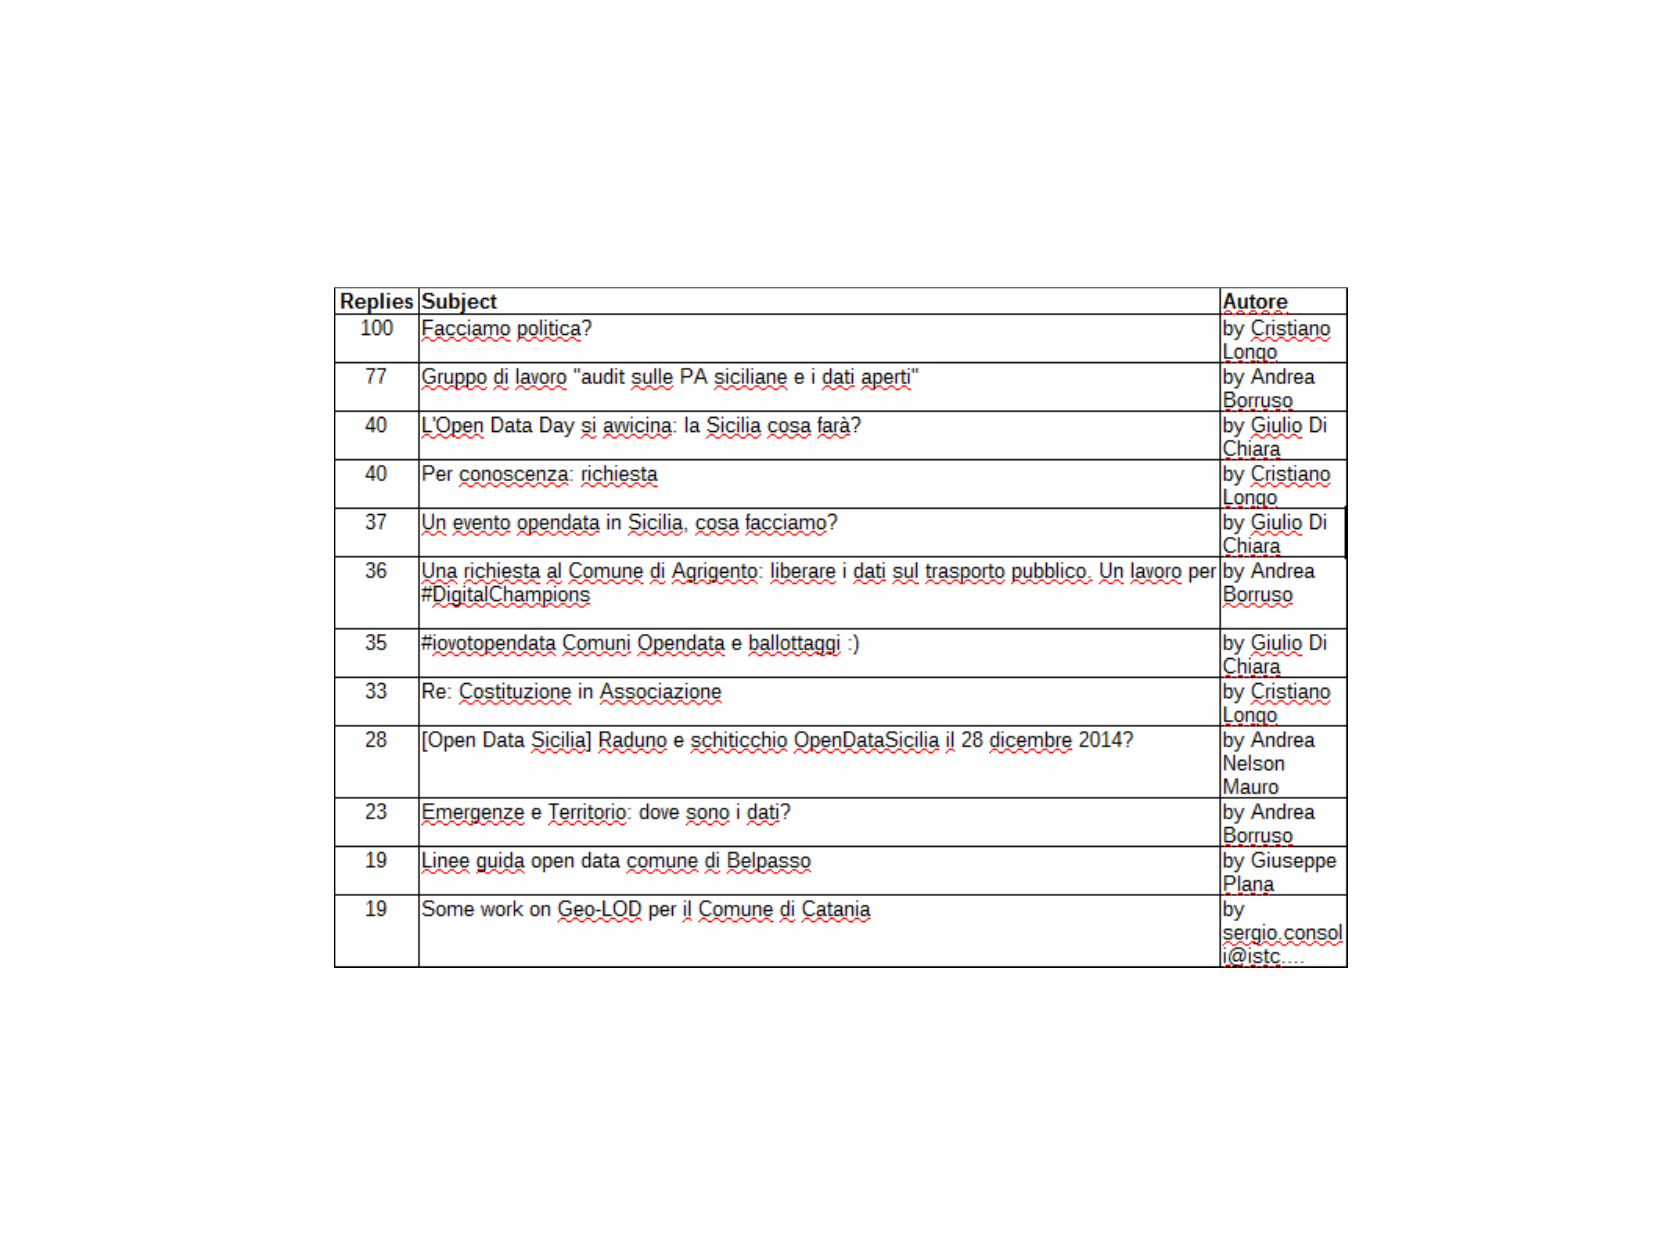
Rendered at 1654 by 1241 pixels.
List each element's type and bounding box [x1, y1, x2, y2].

picture [334, 287, 1348, 968]
